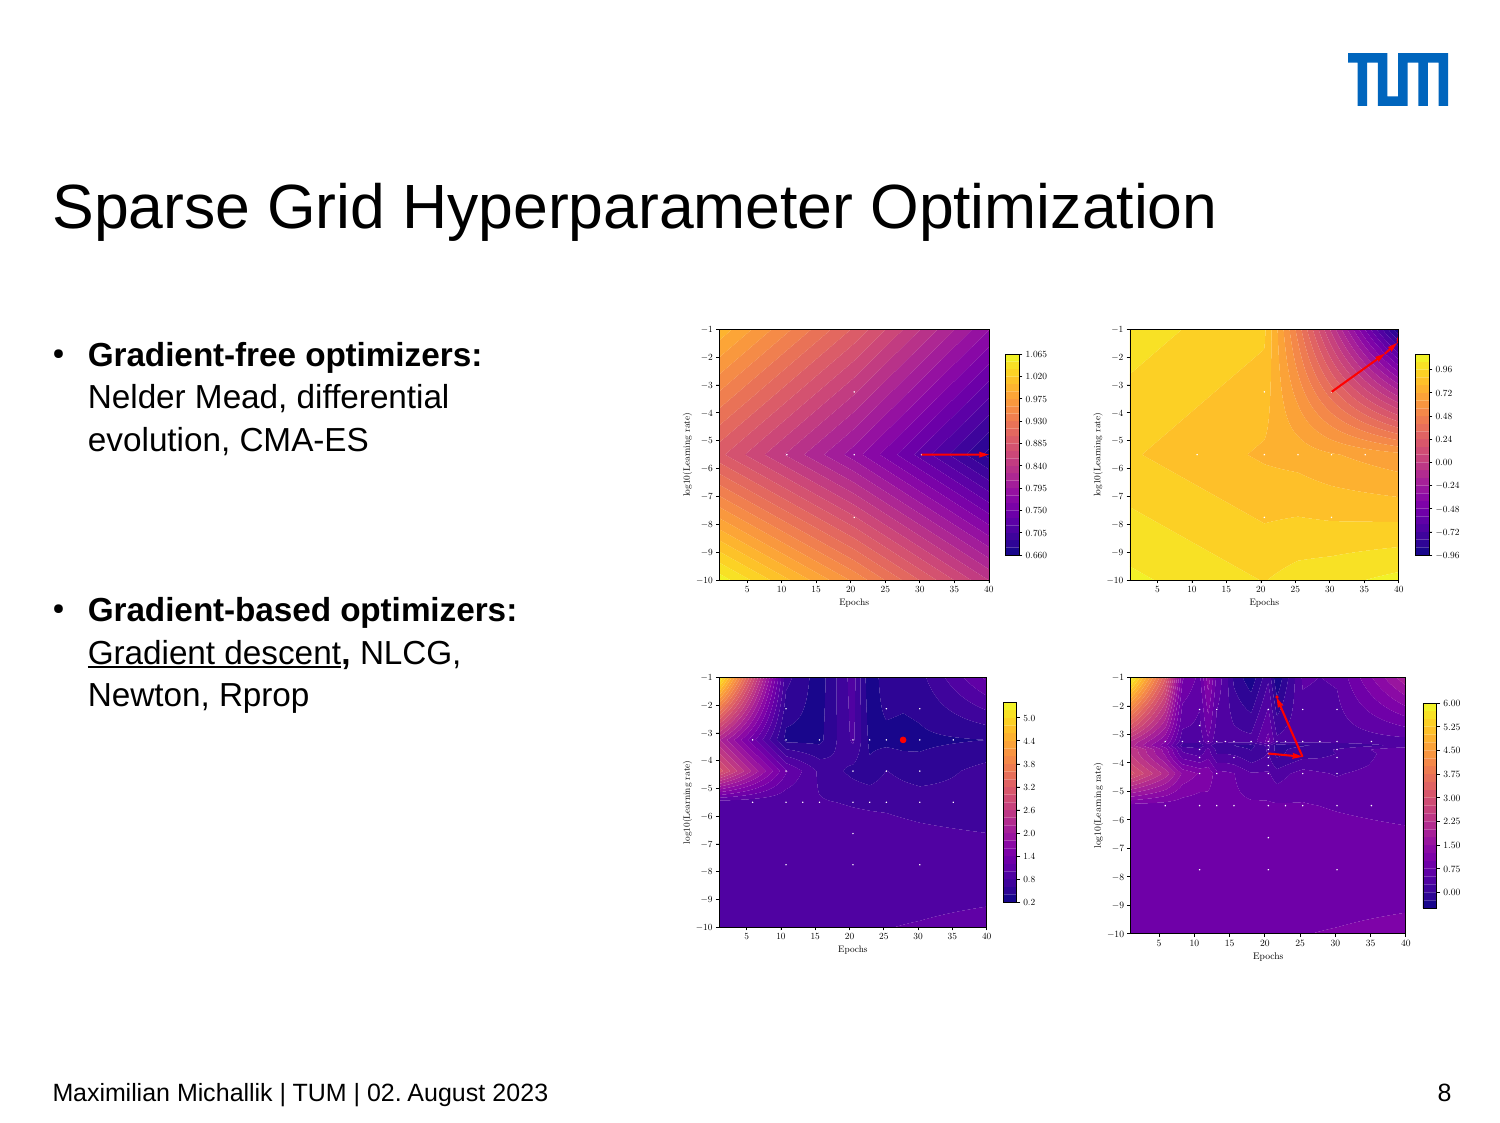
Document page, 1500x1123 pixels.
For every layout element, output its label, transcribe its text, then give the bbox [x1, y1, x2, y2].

title Sparse Grid Hyperparameter Optimization [52, 171, 1453, 242]
picture [1086, 666, 1468, 969]
picture [676, 318, 1055, 615]
picture [1086, 318, 1467, 615]
list Gradient-free optimizers: Nelder Mead, differential evolution, CMA-ES Gradient-based optimizers: Gradient descent, NLCG, Newton, Rprop [52, 330, 567, 996]
picture [676, 667, 1043, 961]
